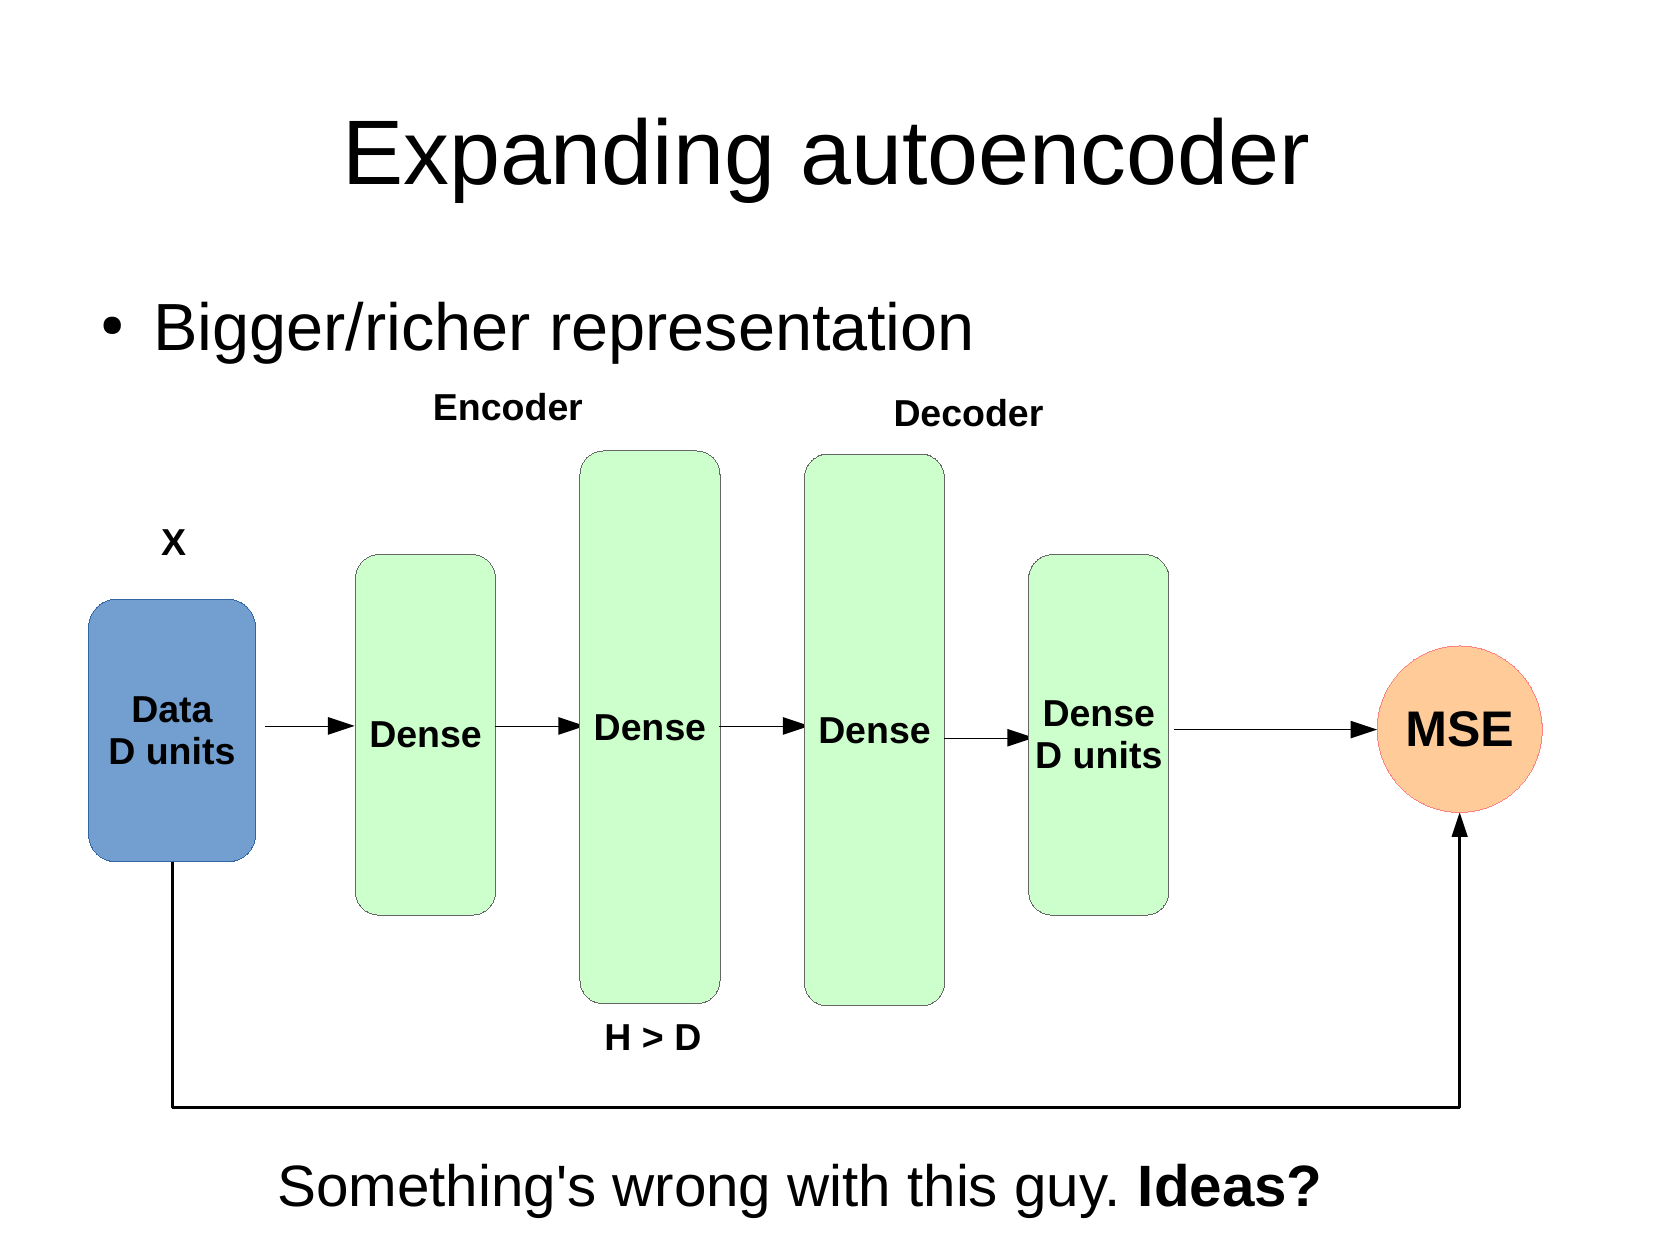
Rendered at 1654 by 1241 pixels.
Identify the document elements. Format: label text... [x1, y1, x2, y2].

text_box Decoder [878, 384, 1059, 442]
text_box Dense [355, 554, 496, 916]
text_box Data D units [88, 599, 256, 862]
text_box H > D [589, 1009, 717, 1067]
text_box Something's wrong with this guy. Ideas? [206, 1153, 1628, 1241]
text_box Dense D units [1028, 554, 1169, 916]
text_box Encoder [418, 378, 598, 436]
text_box Dense [804, 454, 945, 1006]
text_box MSE [1377, 645, 1543, 813]
title Expanding autoencoder [82, 49, 1571, 257]
list Bigger/richer representation [82, 290, 1571, 1010]
text_box X [146, 514, 201, 572]
text_box Dense [579, 450, 721, 1004]
